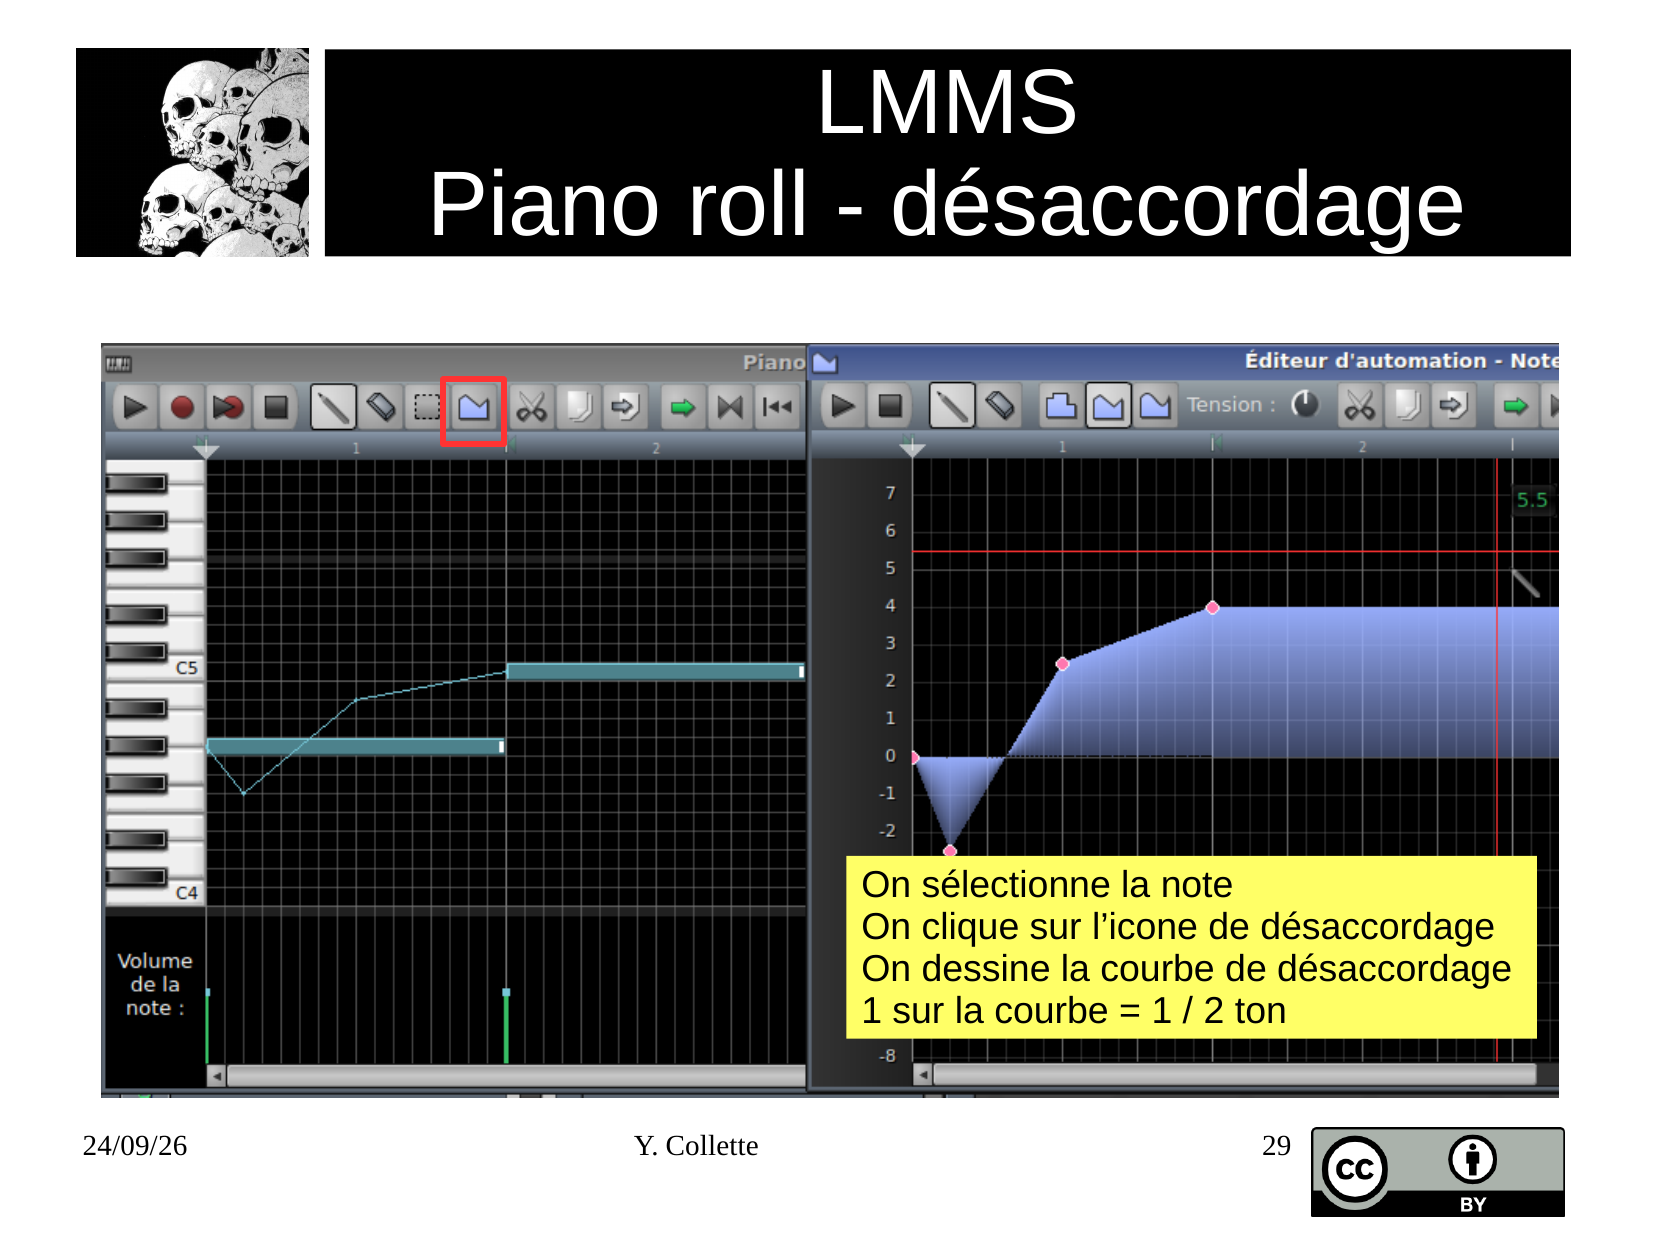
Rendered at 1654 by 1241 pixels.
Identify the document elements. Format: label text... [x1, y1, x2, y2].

title LMMS Piano roll - désaccordage [324, 49, 1571, 257]
text_box On sélectionne la note On clique sur l’icone de désaccordage On dessine la courbe de désaccordage 1 sur la courbe = 1 / 2 ton [846, 855, 1537, 1039]
picture [76, 48, 309, 257]
picture [101, 343, 1559, 1098]
picture [1311, 1127, 1565, 1217]
